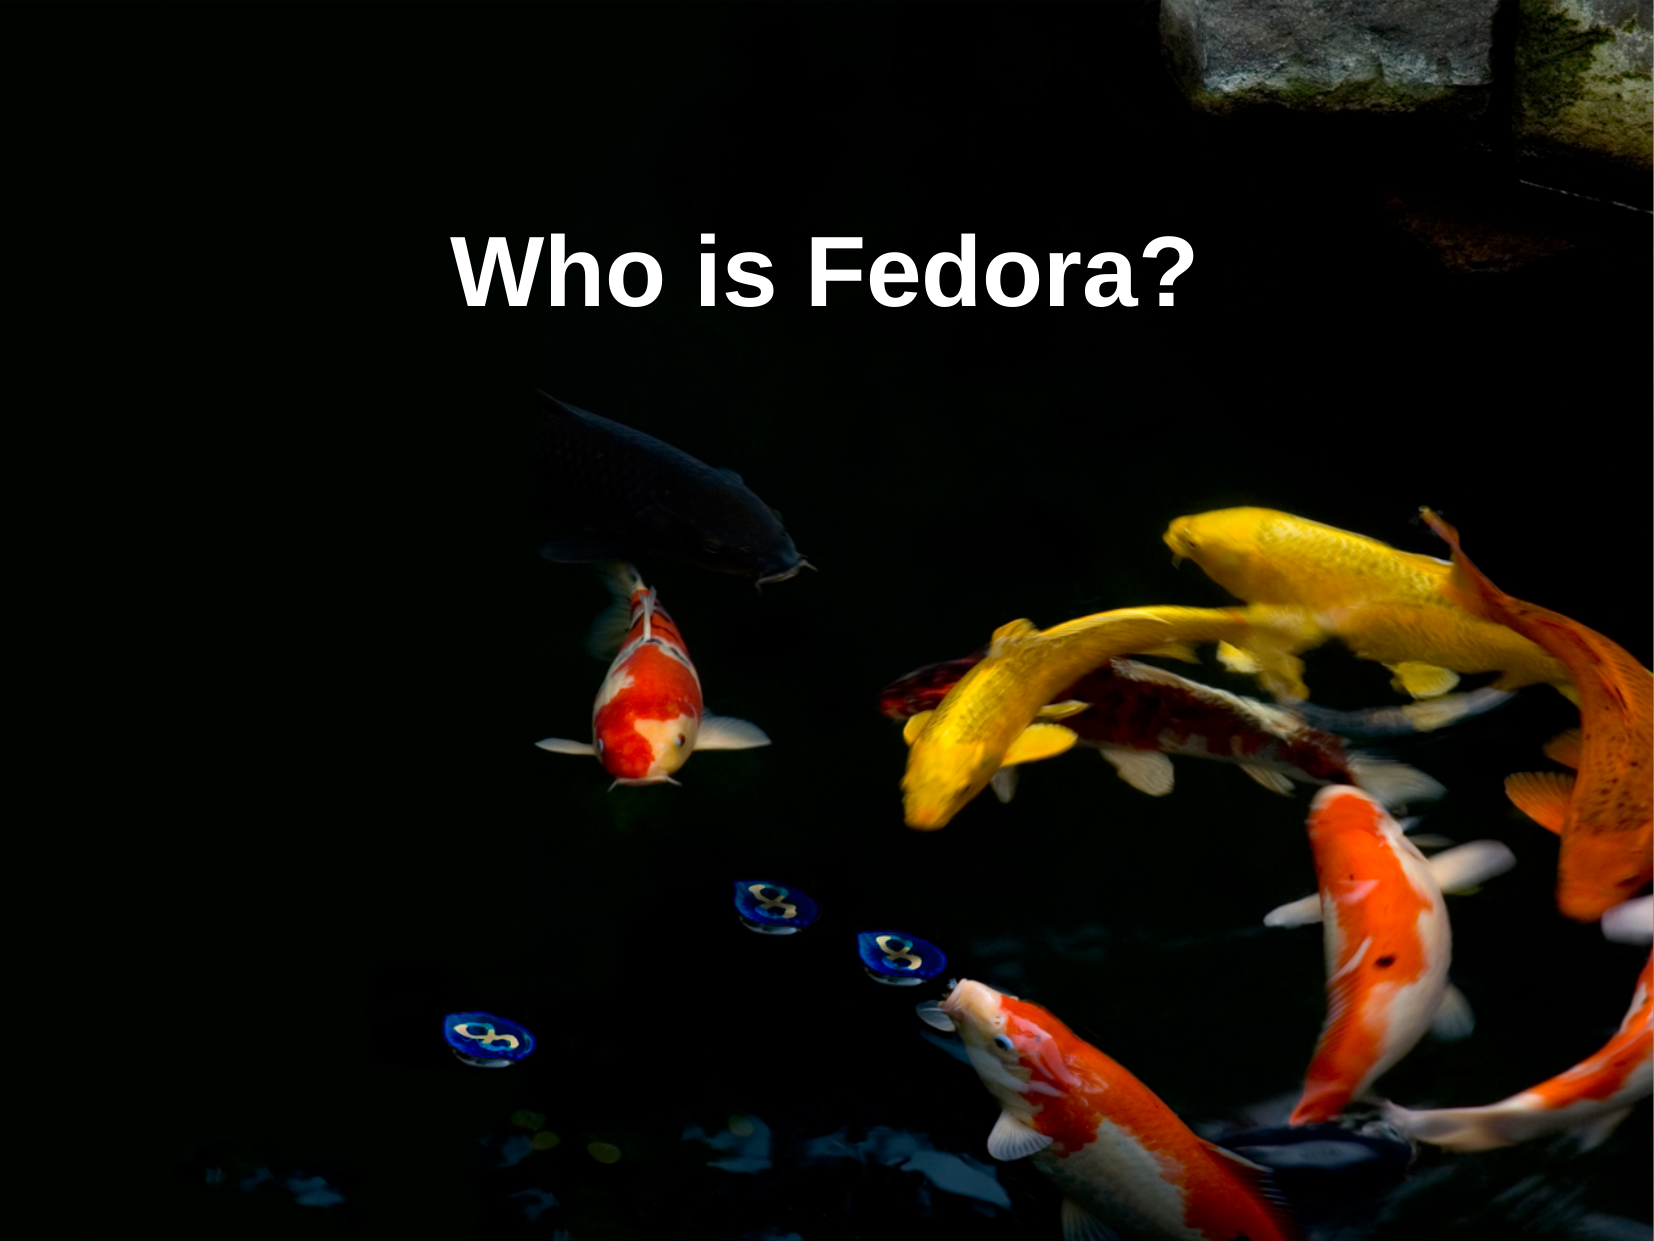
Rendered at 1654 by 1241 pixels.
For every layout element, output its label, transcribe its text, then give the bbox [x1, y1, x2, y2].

picture [0, 0, 1654, 1241]
title Who is Fedora? [37, 167, 1614, 376]
